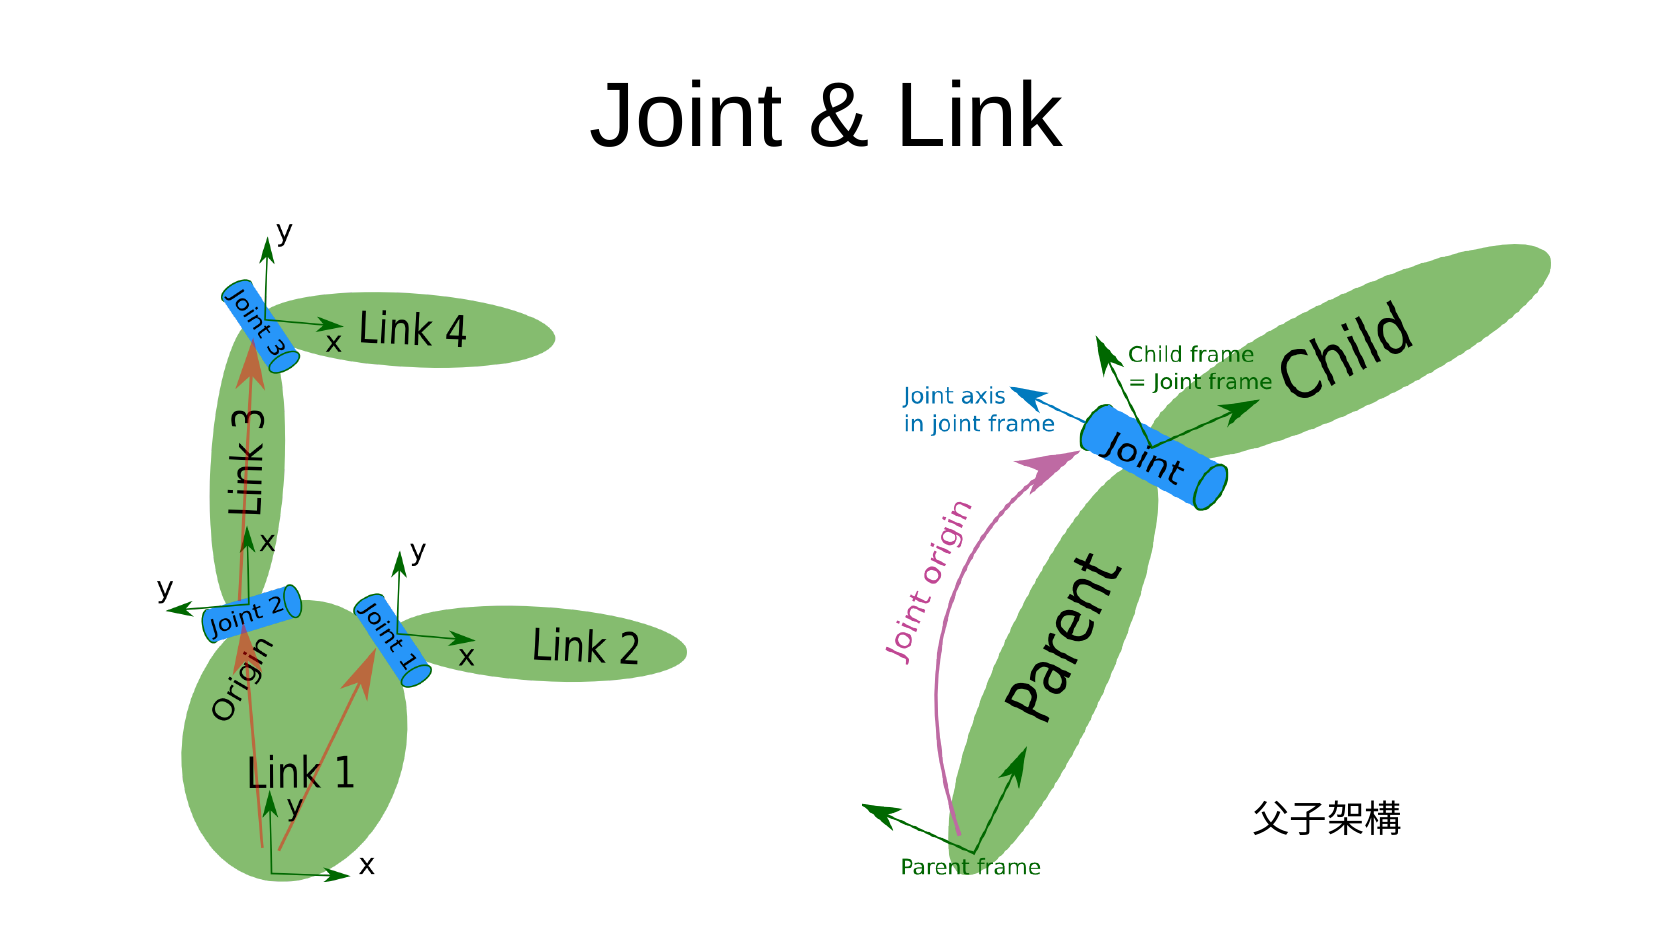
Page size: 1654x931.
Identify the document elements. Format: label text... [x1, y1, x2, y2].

picture [862, 244, 1551, 875]
text_box 父子架構 [1237, 781, 1513, 851]
picture [157, 224, 687, 882]
title Joint & Link [82, 37, 1571, 193]
